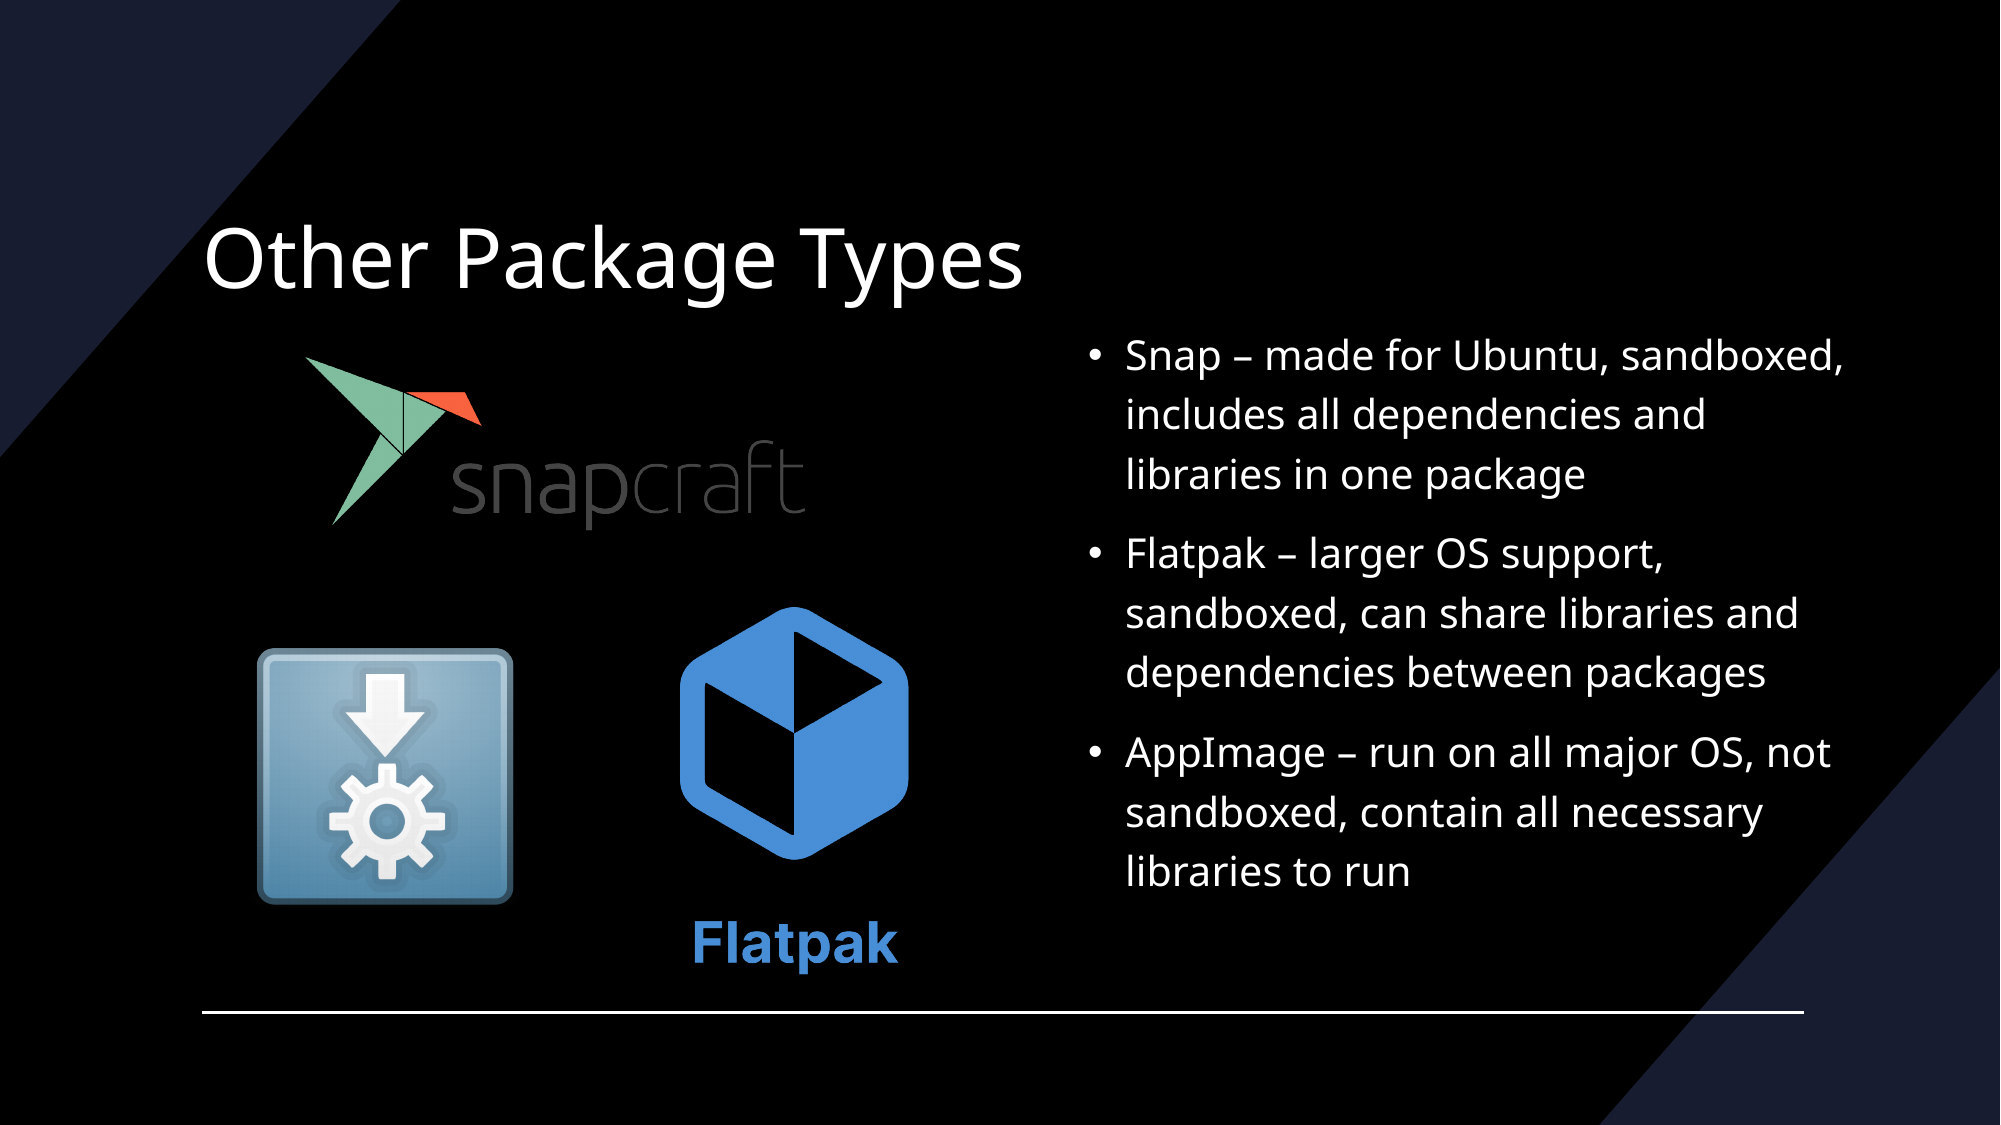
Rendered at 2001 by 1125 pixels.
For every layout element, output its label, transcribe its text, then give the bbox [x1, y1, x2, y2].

picture [231, 234, 1032, 1028]
title Other Package Types [187, 143, 1813, 367]
list Snap – made for Ubuntu, sandboxed, includes all dependencies and libraries in one package Flatpak – larger OS support, sandboxed, can share libraries and dependencies between packages AppImage – run on all major OS, not sandboxed, contain all necessary libraries to run [1073, 311, 1861, 958]
